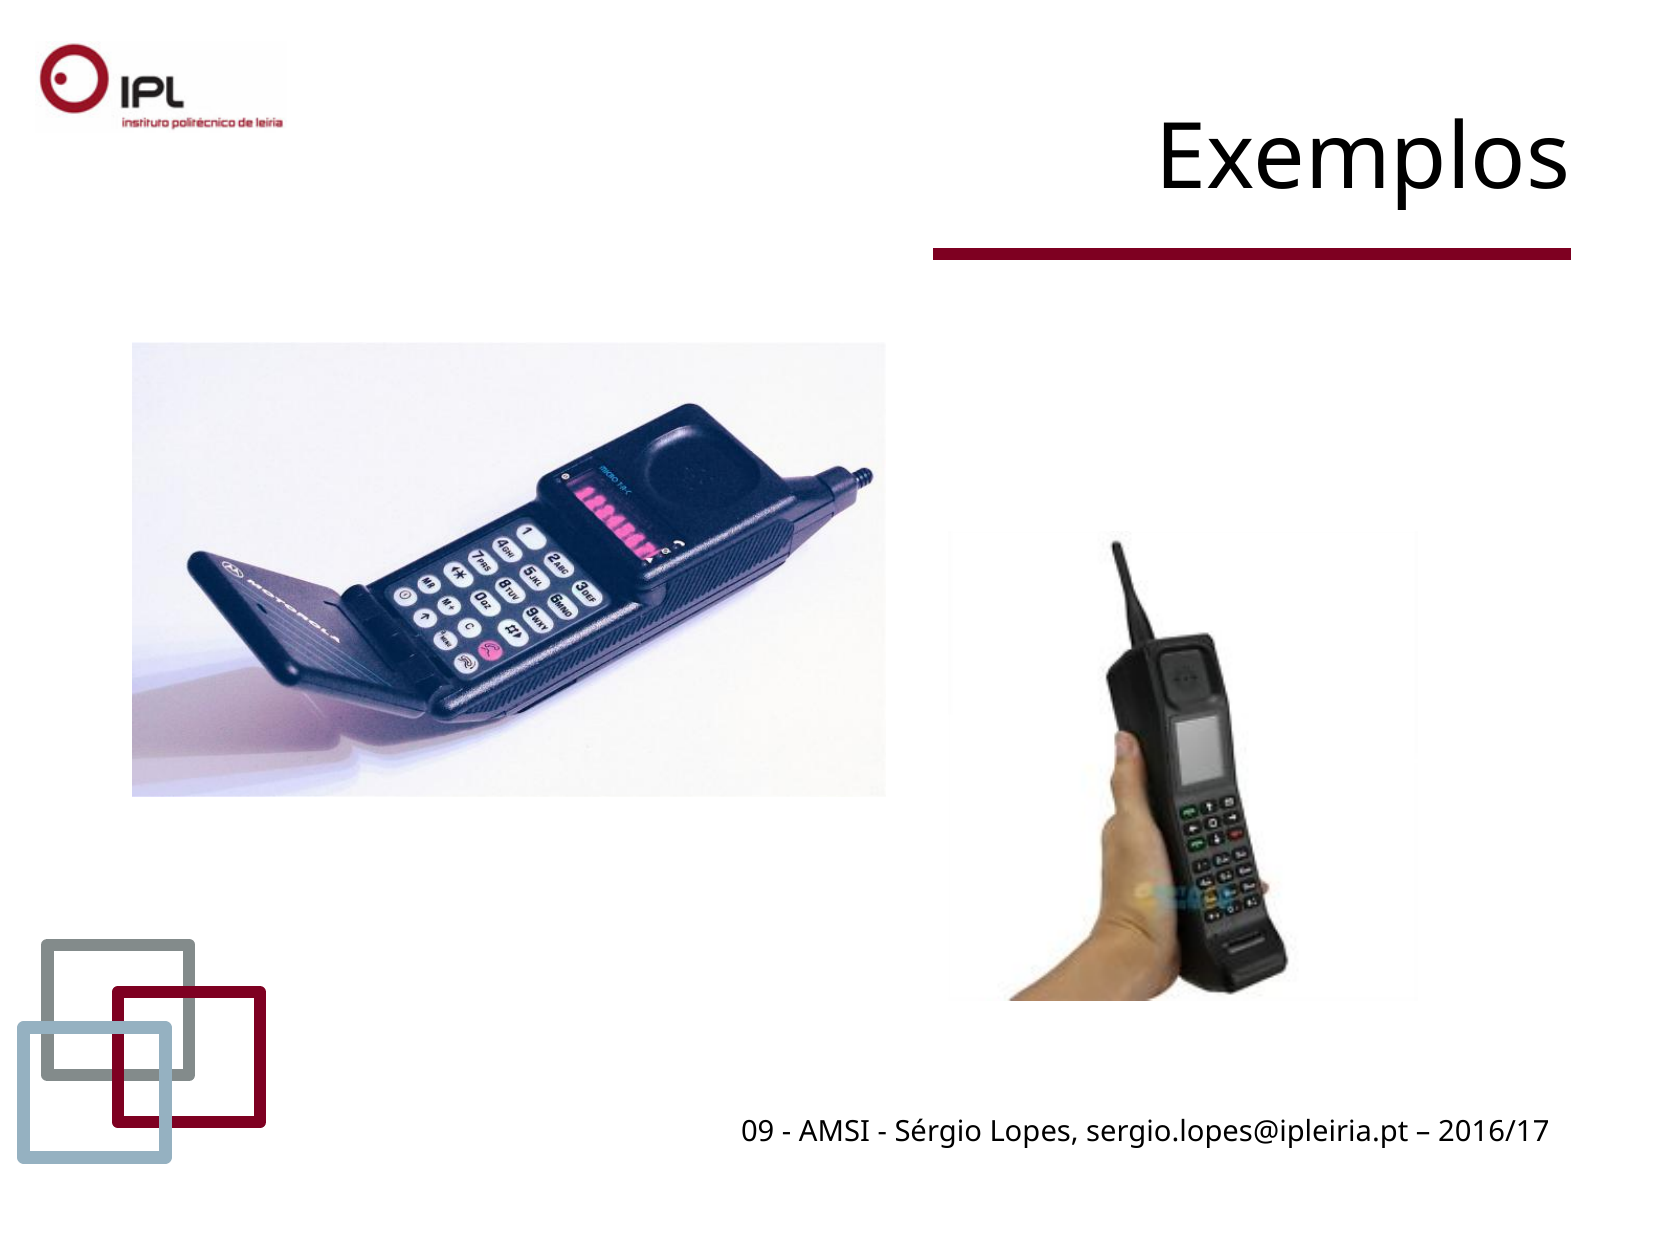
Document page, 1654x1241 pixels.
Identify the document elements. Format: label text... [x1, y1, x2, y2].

title Exemplos [82, 49, 1571, 257]
text_box 09 - AMSI - Sérgio Lopes, sergio.lopes@ipleiria.pt – 2016/17 [242, 1103, 1565, 1158]
picture [35, 41, 291, 133]
picture [132, 342, 886, 797]
picture [948, 531, 1418, 1001]
